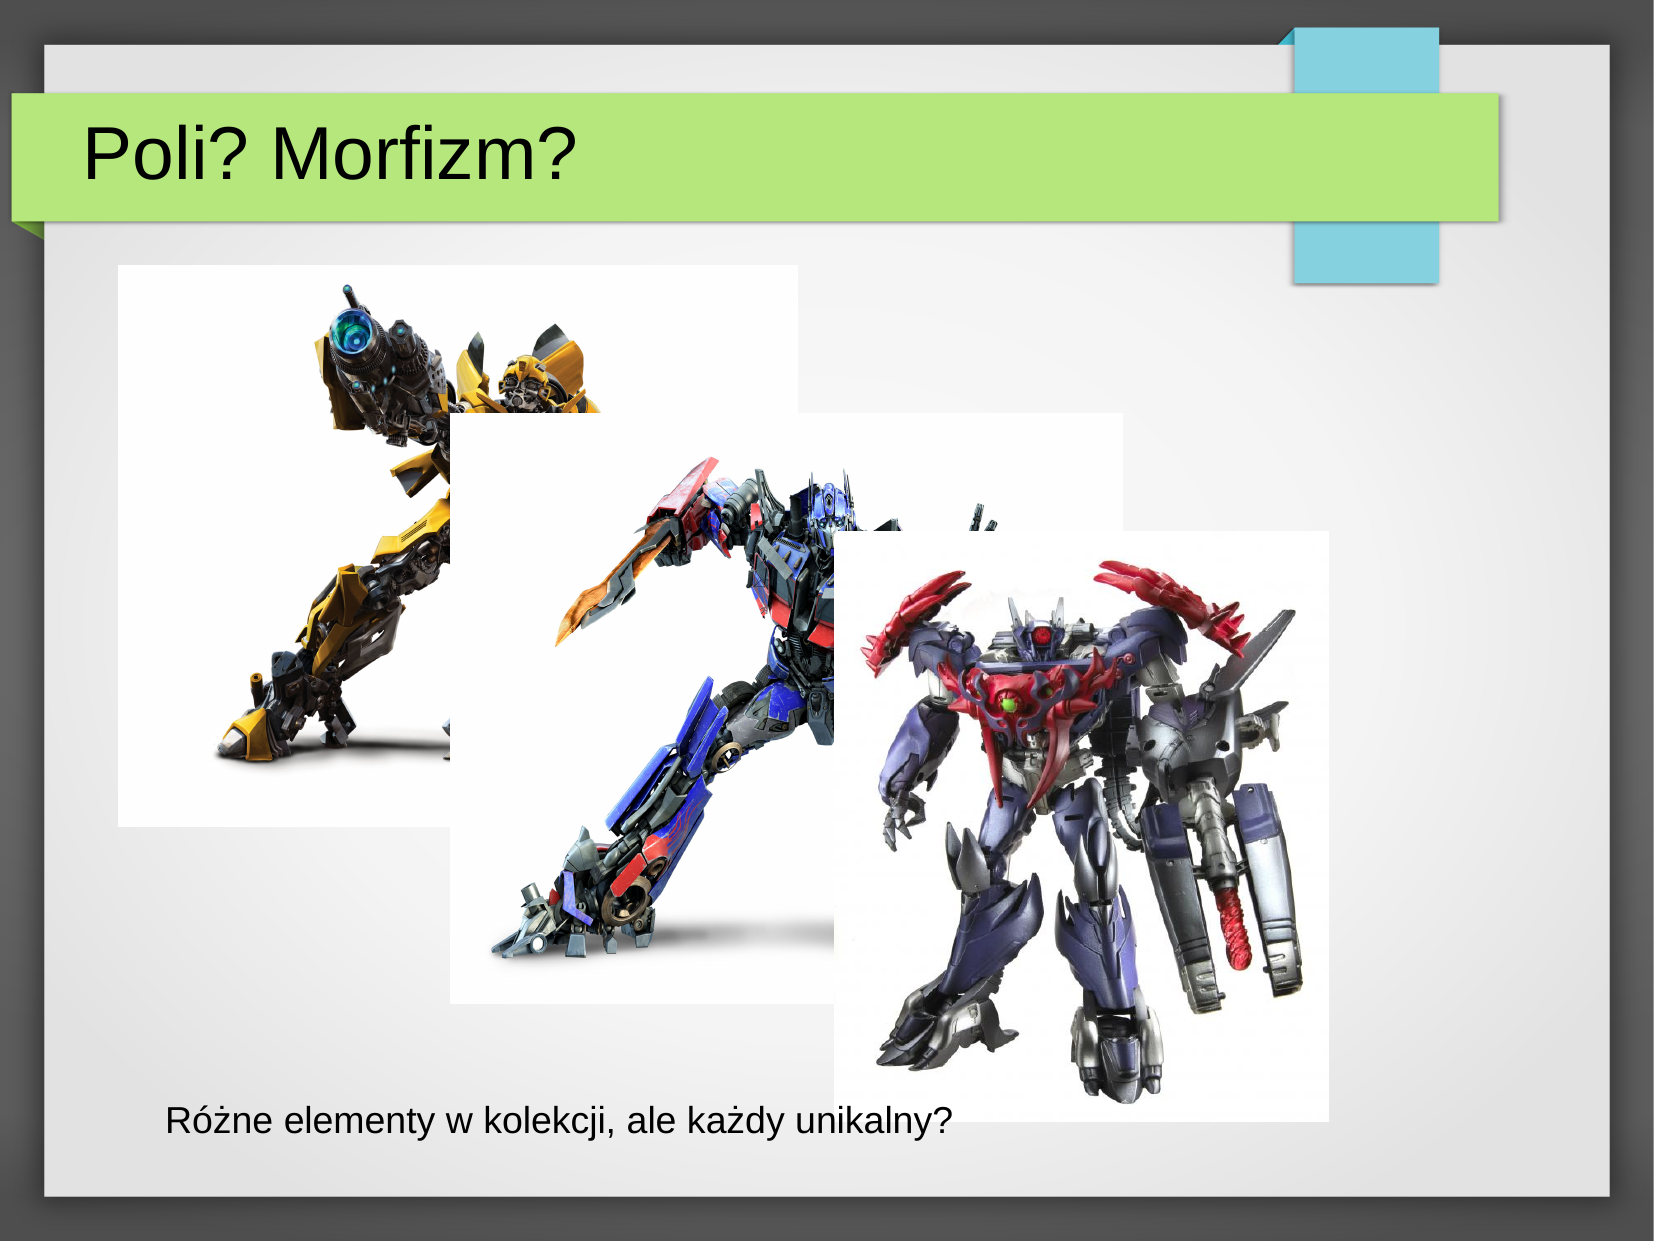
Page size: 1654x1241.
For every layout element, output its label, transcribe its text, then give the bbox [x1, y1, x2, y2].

picture [0, 0, 1654, 1241]
text_box Różne elementy w kolekcji, ale każdy unikalny? [150, 1092, 966, 1150]
title Poli? Morfizm? [82, 94, 1264, 213]
